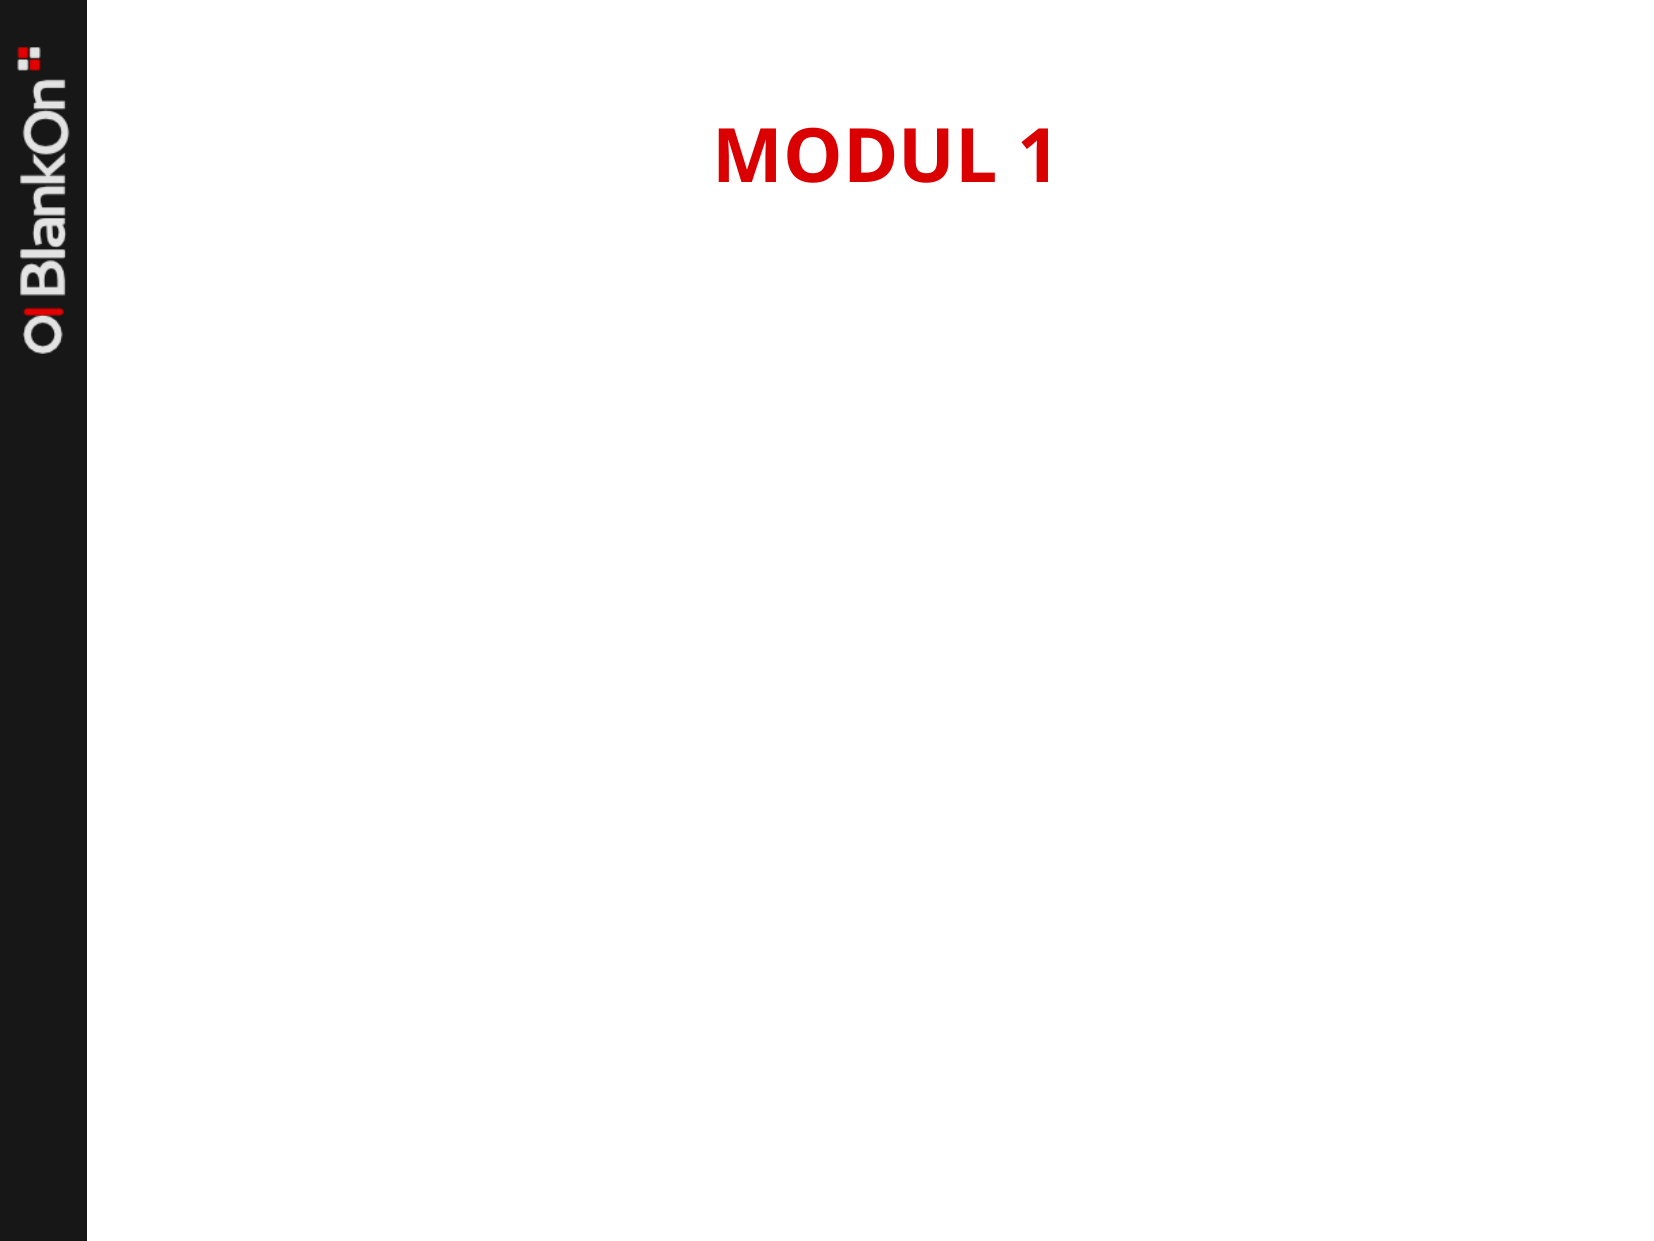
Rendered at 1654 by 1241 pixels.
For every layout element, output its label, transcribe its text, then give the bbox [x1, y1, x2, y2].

picture [0, 0, 87, 1241]
title MODUL 1 [124, 49, 1613, 257]
